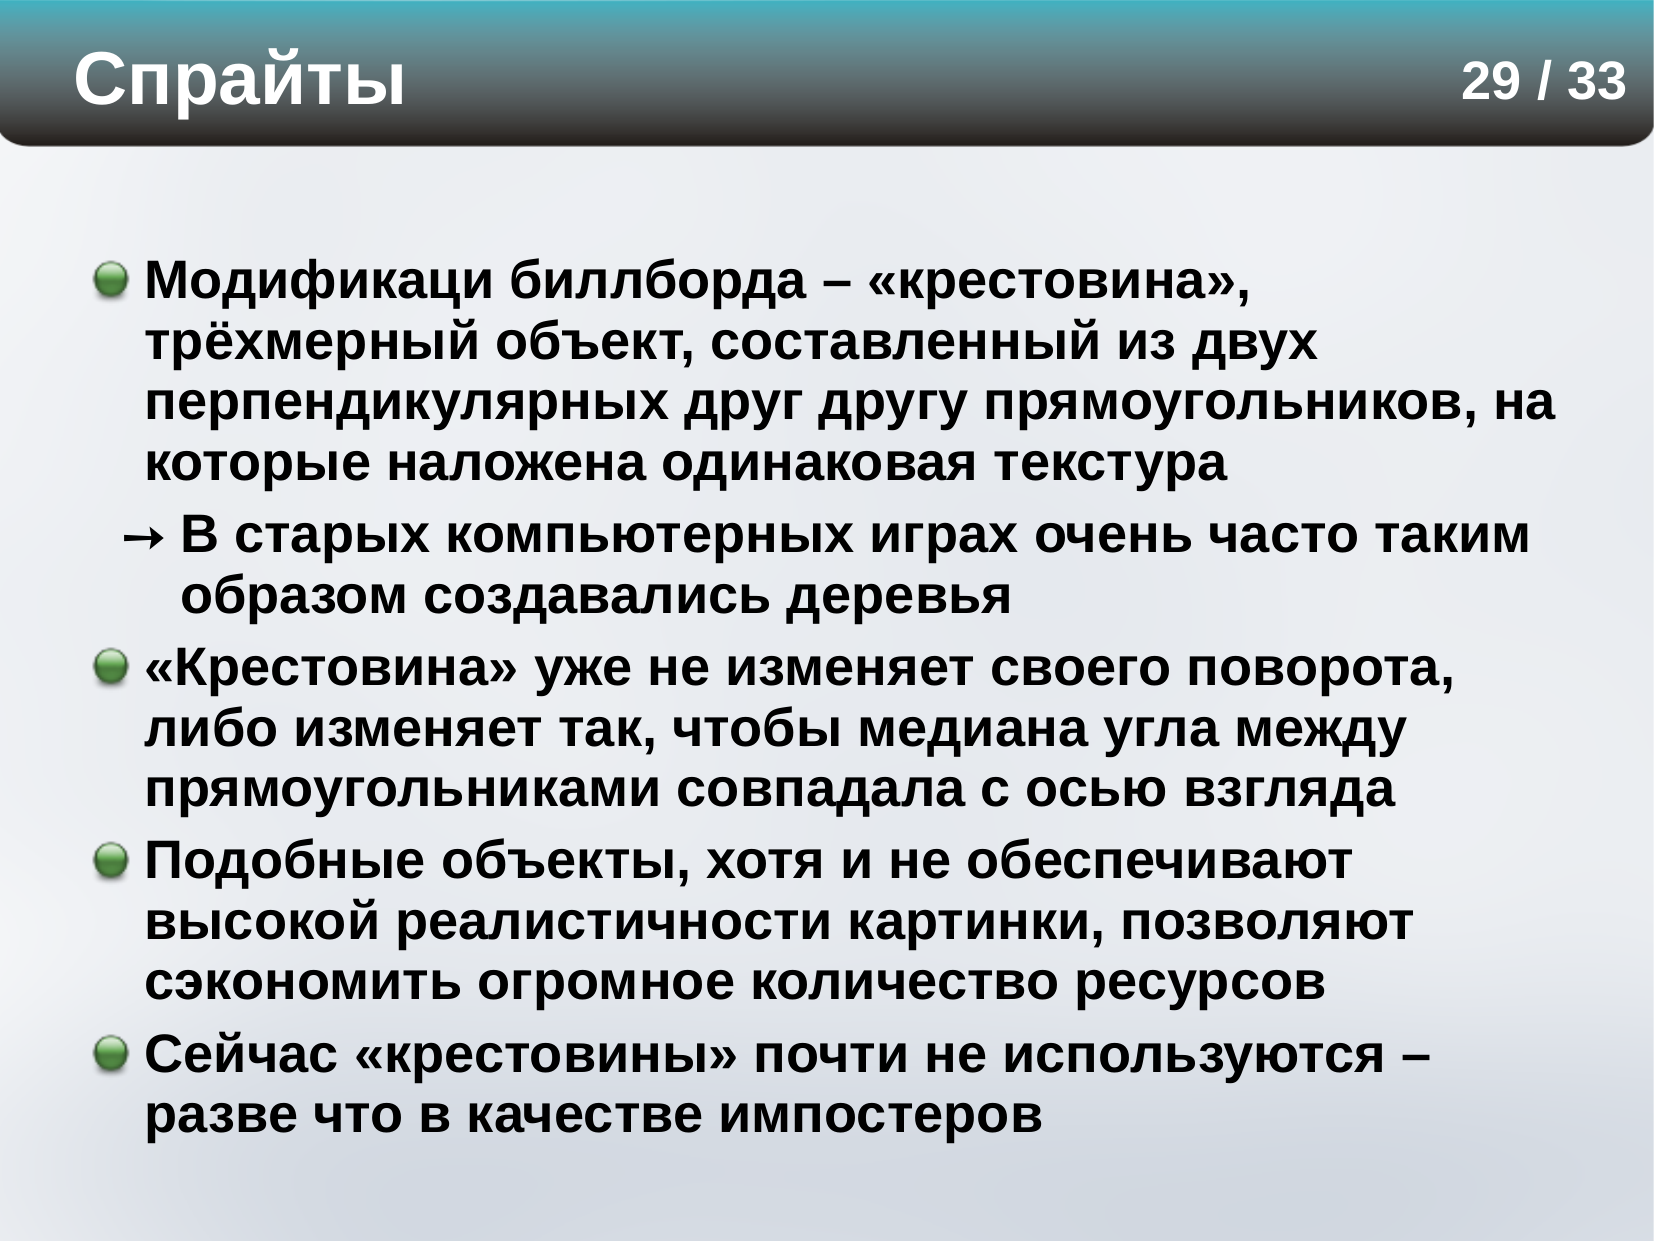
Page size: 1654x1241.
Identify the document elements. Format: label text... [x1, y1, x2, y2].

text_box <number> / 33 [1446, 42, 1654, 179]
text_box Спрайты [59, 29, 1359, 129]
text_box Модификаци биллборда – «крестовина», трёхмерный объект, составленный из двух перпендикулярных друг другу прямоугольников, на которые наложена одинаковая текстура В старых компьютерных играх очень часто таким образом создавались деревья «Крестовина» уже не изменяет своего поворота, либо изменяет так, чтобы медиана угла между прямоугольниками совпадала с осью взгляда Подобные объекты, хотя и не обеспечивают высокой реалистичности картинки, позволяют сэкономить огромное количество ресурсов Сейчас «крестовины» почти не используются – разве что в качестве импостеров [70, 242, 1595, 1152]
picture [0, 0, 1654, 1241]
